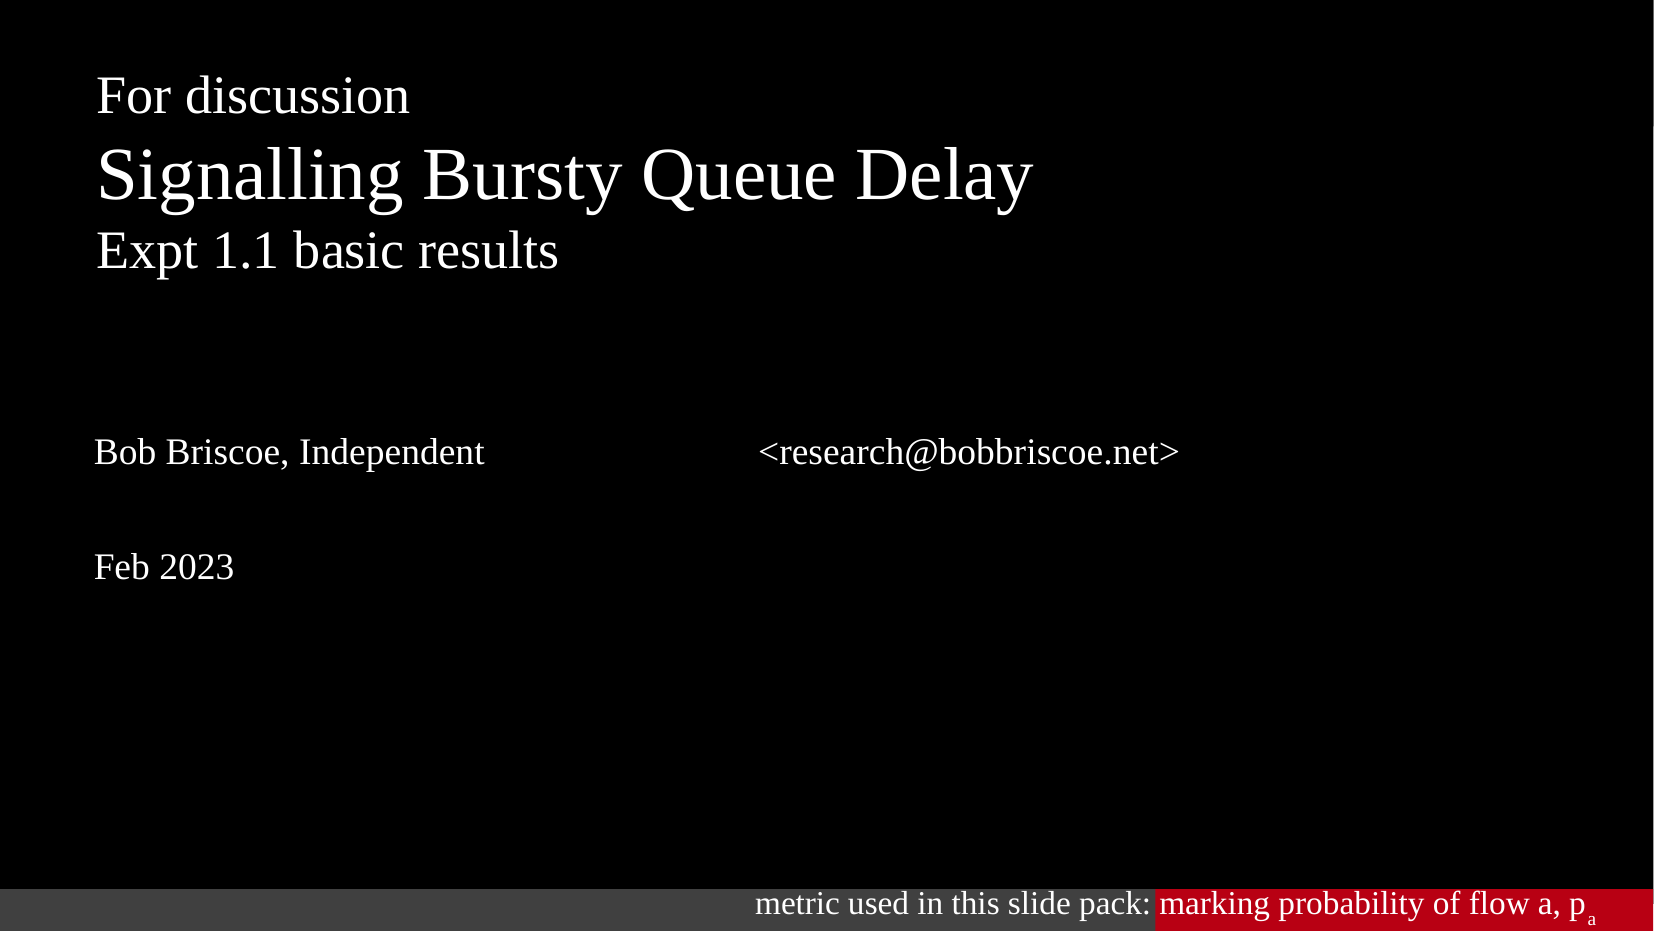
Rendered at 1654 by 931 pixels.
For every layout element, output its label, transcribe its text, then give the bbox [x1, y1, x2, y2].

text_box metric used in this slide pack: marking probability of flow a, pa [740, 877, 1611, 931]
text_box Bob Briscoe, Independent <research@bobbriscoe.net> Feb 2023 [78, 419, 1423, 608]
text_box For discussion Signalling Bursty Queue Delay Expt 1.1 basic results [81, 52, 1599, 233]
